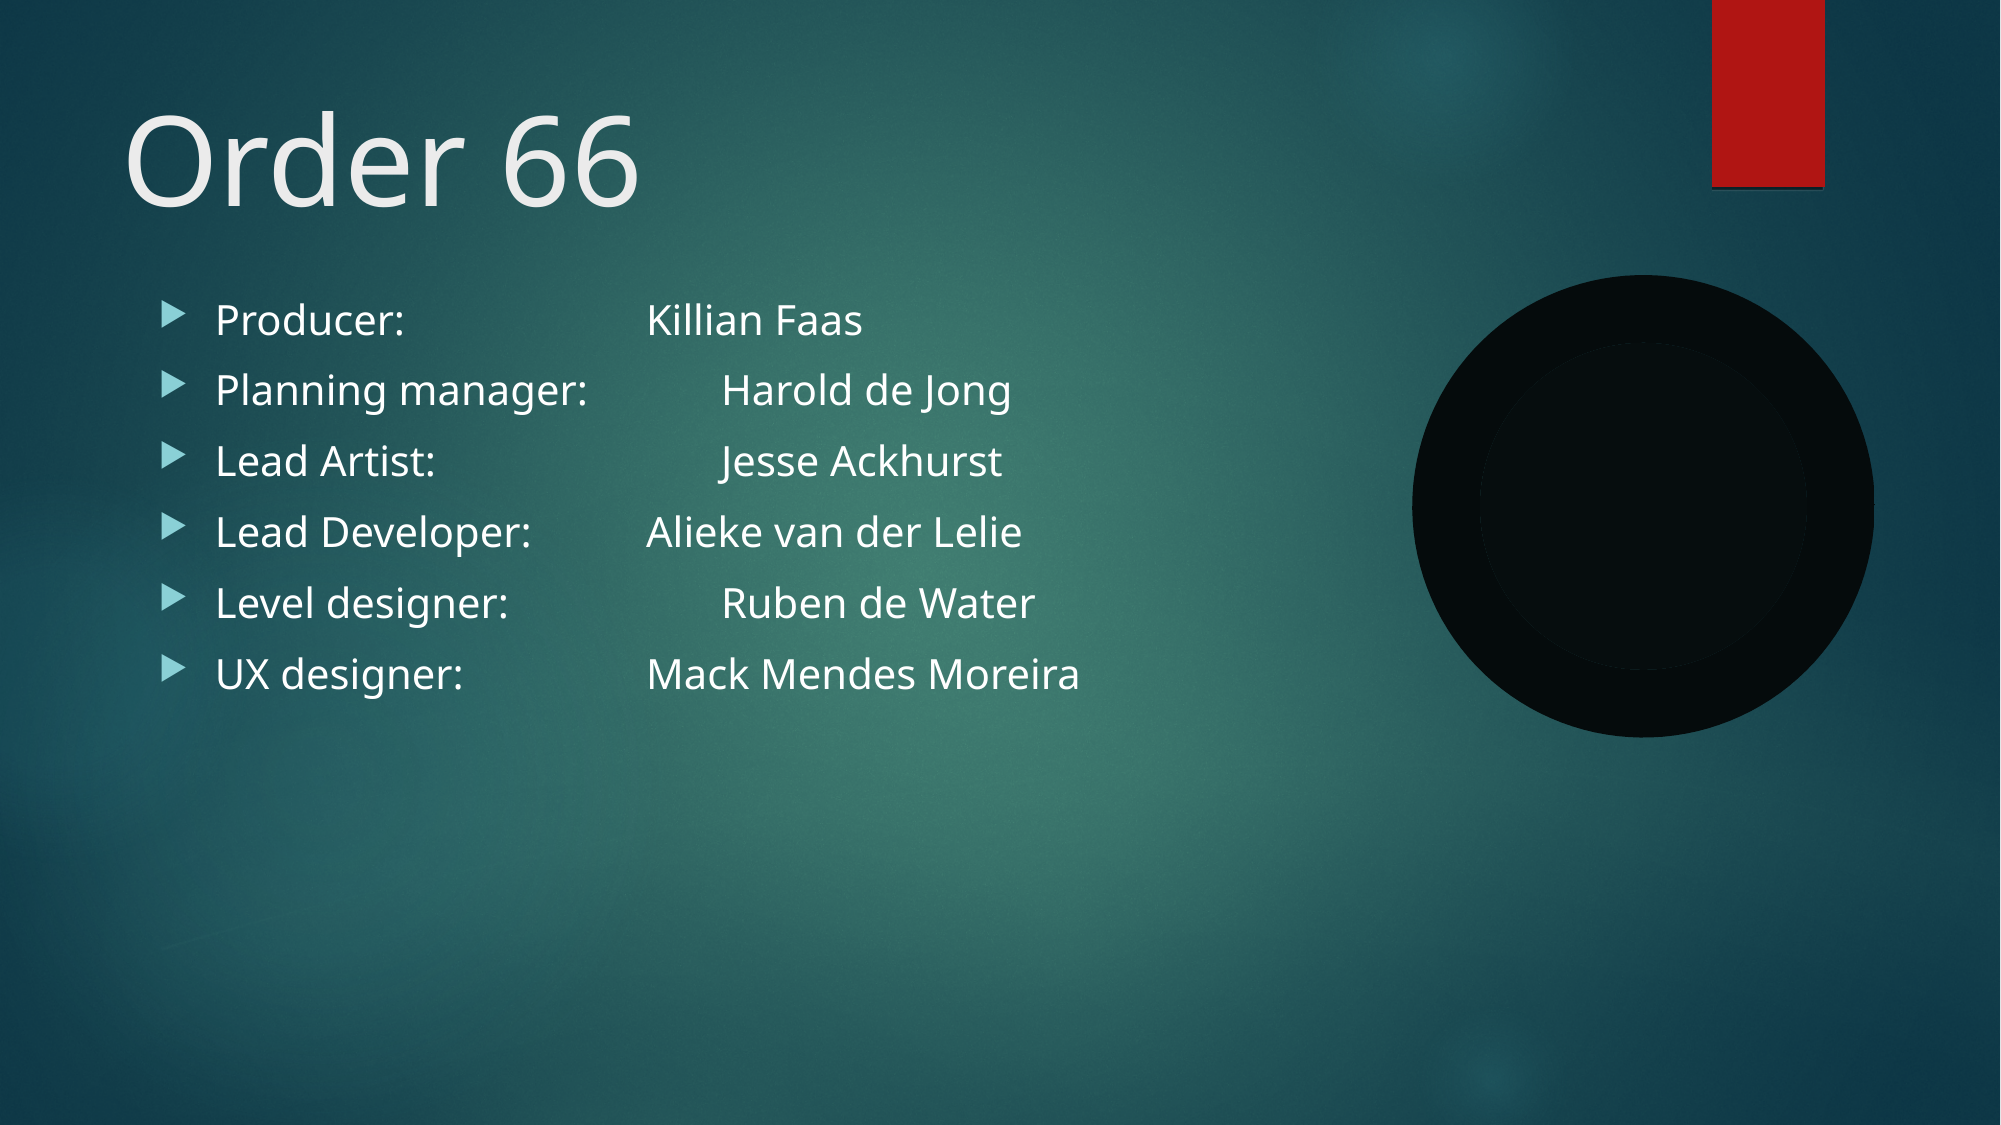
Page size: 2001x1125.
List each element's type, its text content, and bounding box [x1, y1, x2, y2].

list Producer: Killian Faas Planning manager: Harold de Jong Lead Artist: Jesse Ackhurst Lead Developer: Alieke van der Lelie Level designer: Ruben de Water UX designer: Mack Mendes Moreira [143, 285, 1612, 974]
title Order 66 [106, 74, 1649, 232]
